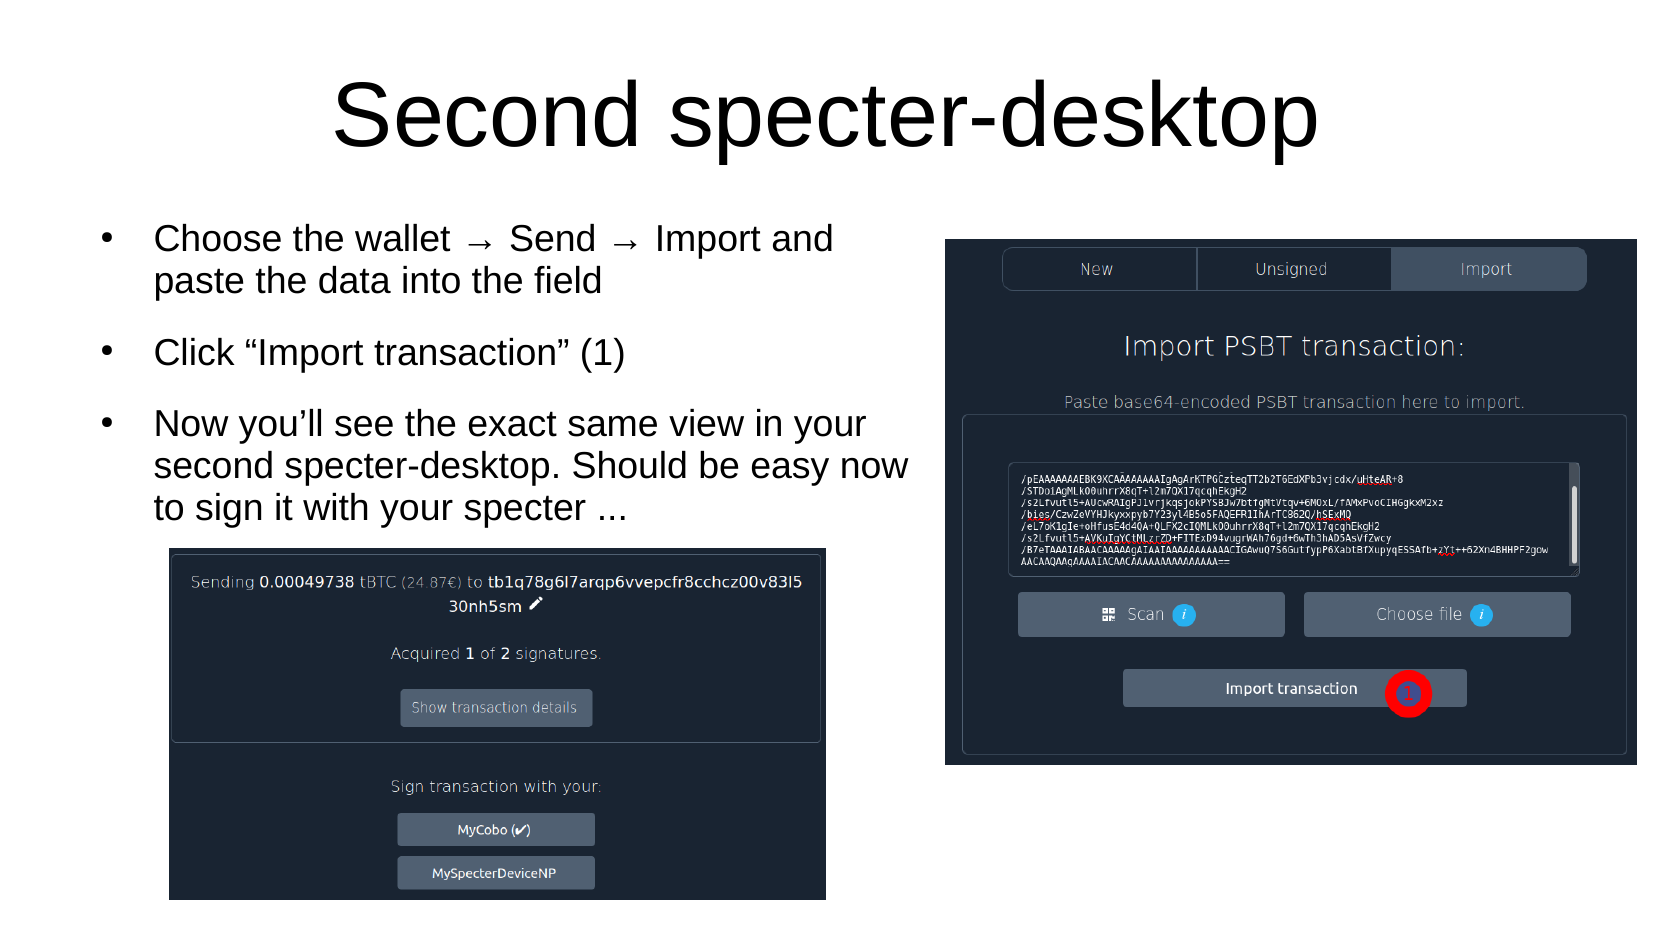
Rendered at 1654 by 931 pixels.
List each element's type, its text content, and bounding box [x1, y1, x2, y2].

list Choose the wallet → Send → Import and paste the data into the field Click “Import transaction” (1) Now you’ll see the exact same view in your second specter-desktop. Should be easy now to sign it with your specter ... [82, 217, 916, 601]
picture [169, 548, 826, 901]
title Second specter-desktop [82, 37, 1571, 193]
picture [945, 239, 1637, 766]
